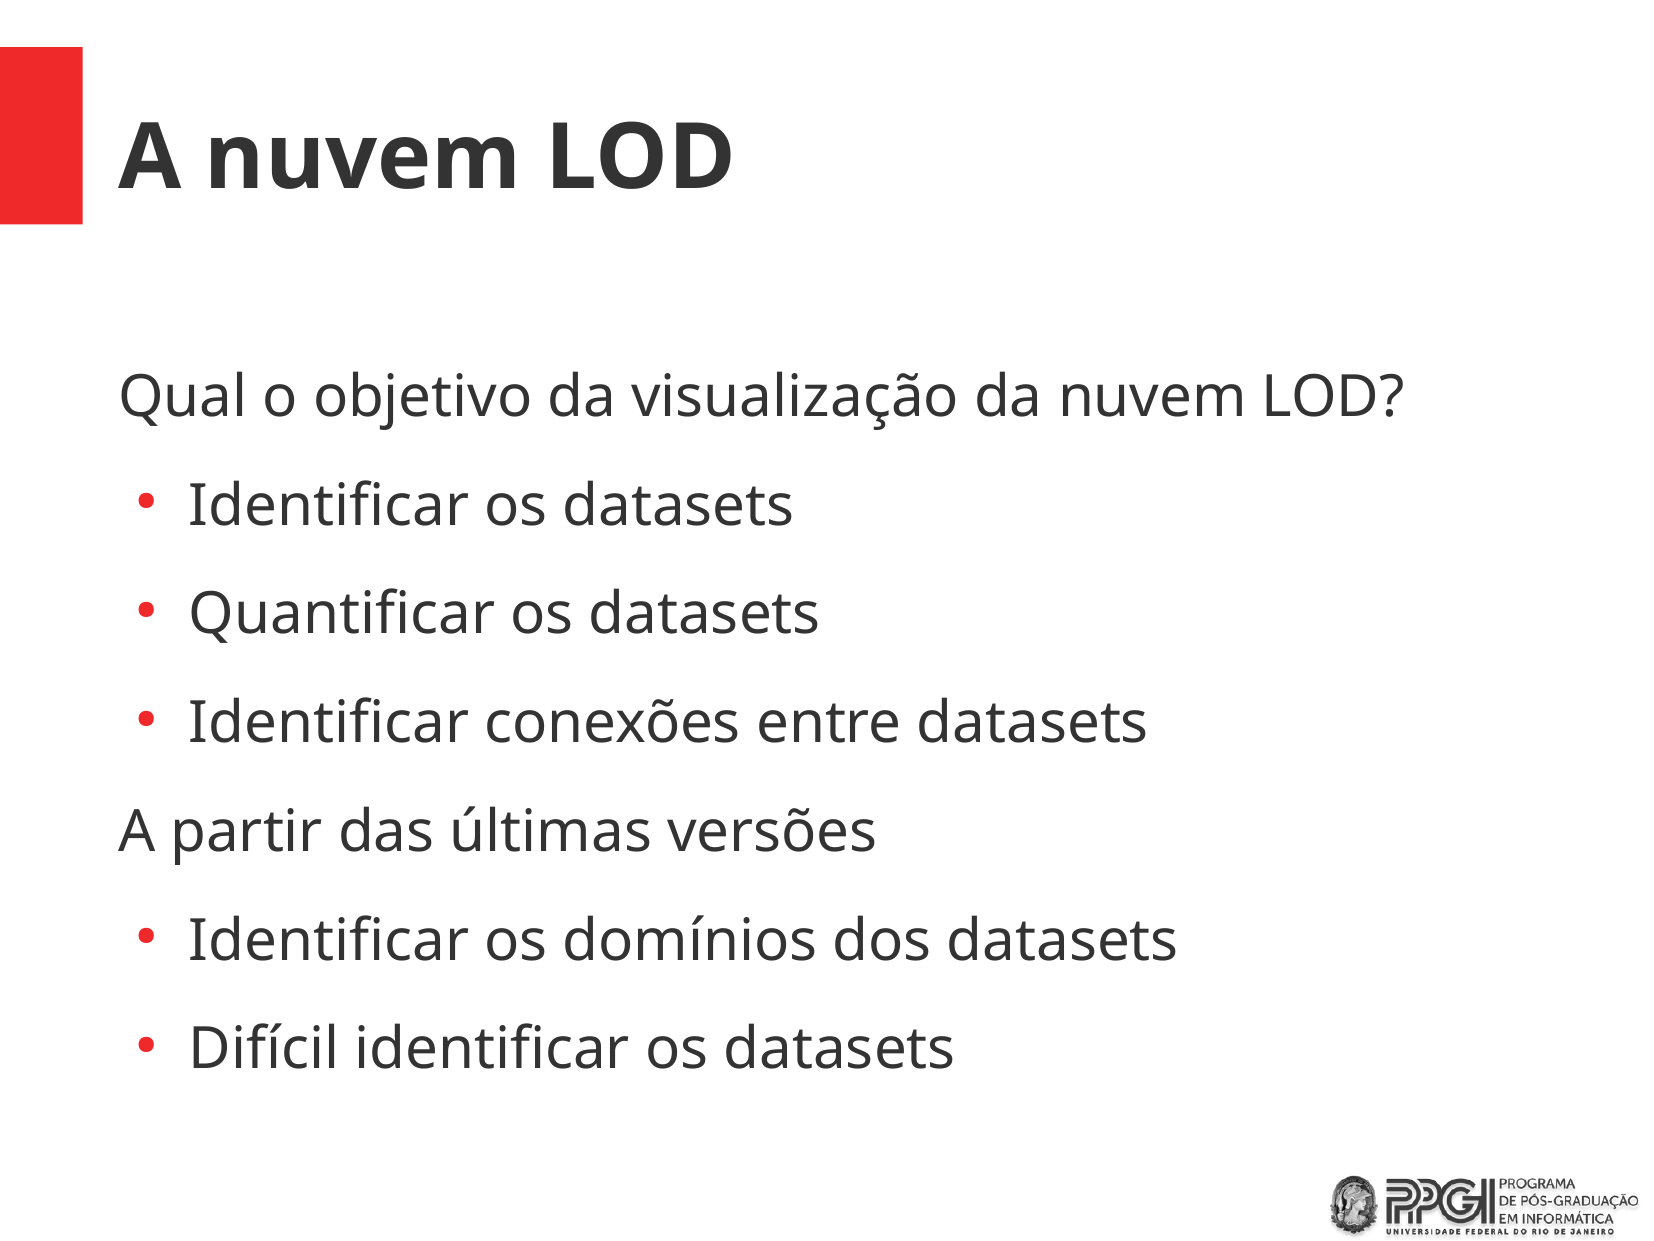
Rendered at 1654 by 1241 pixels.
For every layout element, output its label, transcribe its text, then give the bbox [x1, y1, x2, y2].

title A nuvem LOD [118, 49, 1571, 257]
list Qual o objetivo da visualização da nuvem LOD? Identificar os datasets Quantificar os datasets Identificar conexões entre datasets A partir das últimas versões Identificar os domínios dos datasets Difícil identificar os datasets [118, 354, 1536, 1074]
